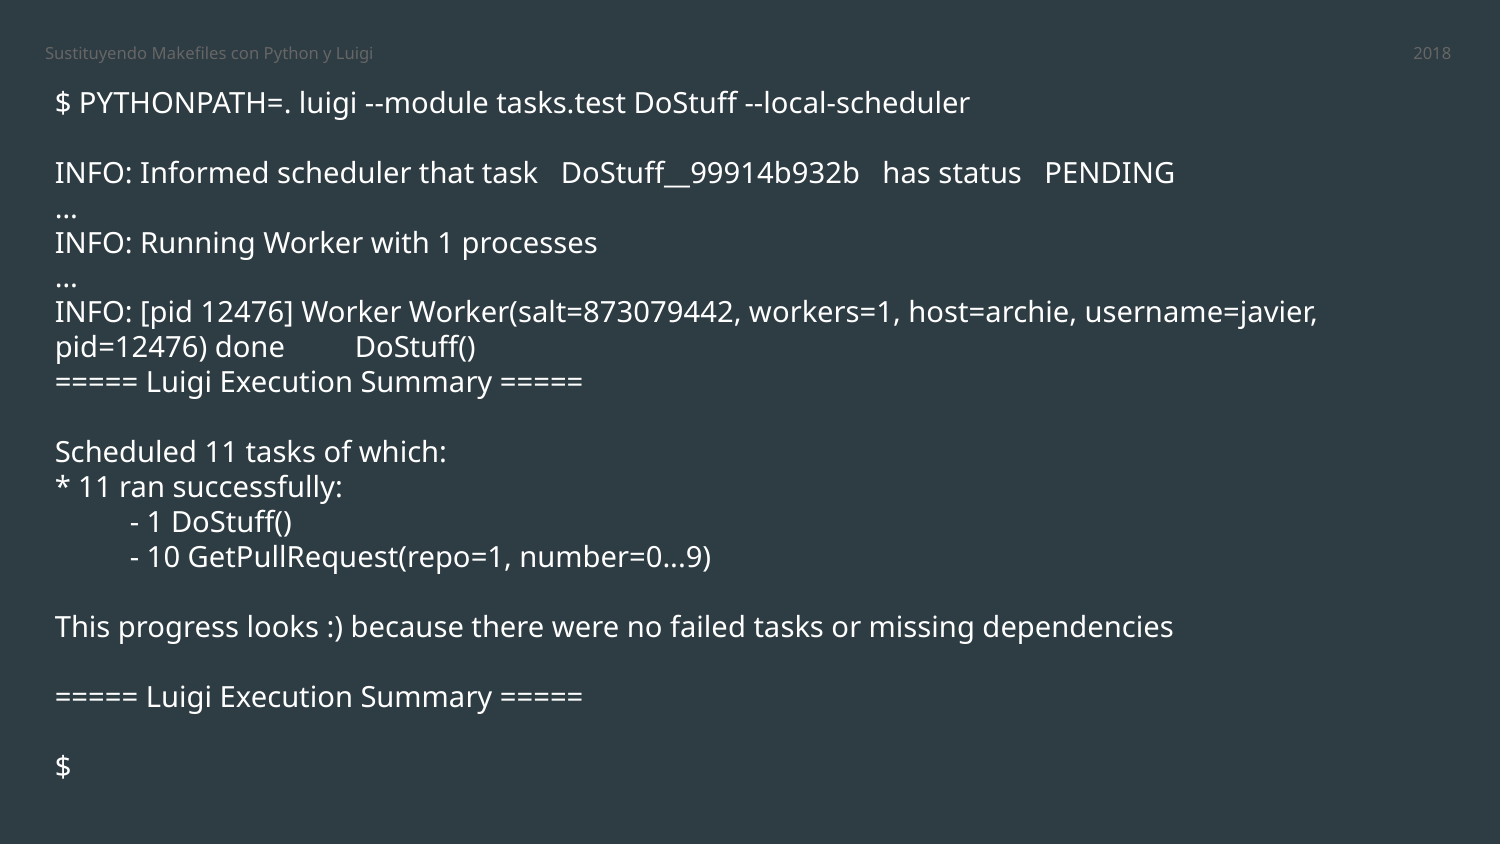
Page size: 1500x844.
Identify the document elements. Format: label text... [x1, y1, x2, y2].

list $ PYTHONPATH=. luigi --module tasks.test DoStuff --local-scheduler INFO: Informed scheduler that task DoStuff__99914b932b has status PENDING … INFO: Running Worker with 1 processes … INFO: [pid 12476] Worker Worker(salt=873079442, workers=1, host=archie, username=javier, pid=12476) done DoStuff() ===== Luigi Execution Summary ===== Scheduled 11 tasks of which: * 11 ran successfully: - 1 DoStuff() - 10 GetPullRequest(repo=1, number=0...9) This progress looks :) because there were no failed tasks or missing dependencies ===== Luigi Execution Summary ===== $ [39, 69, 1465, 562]
